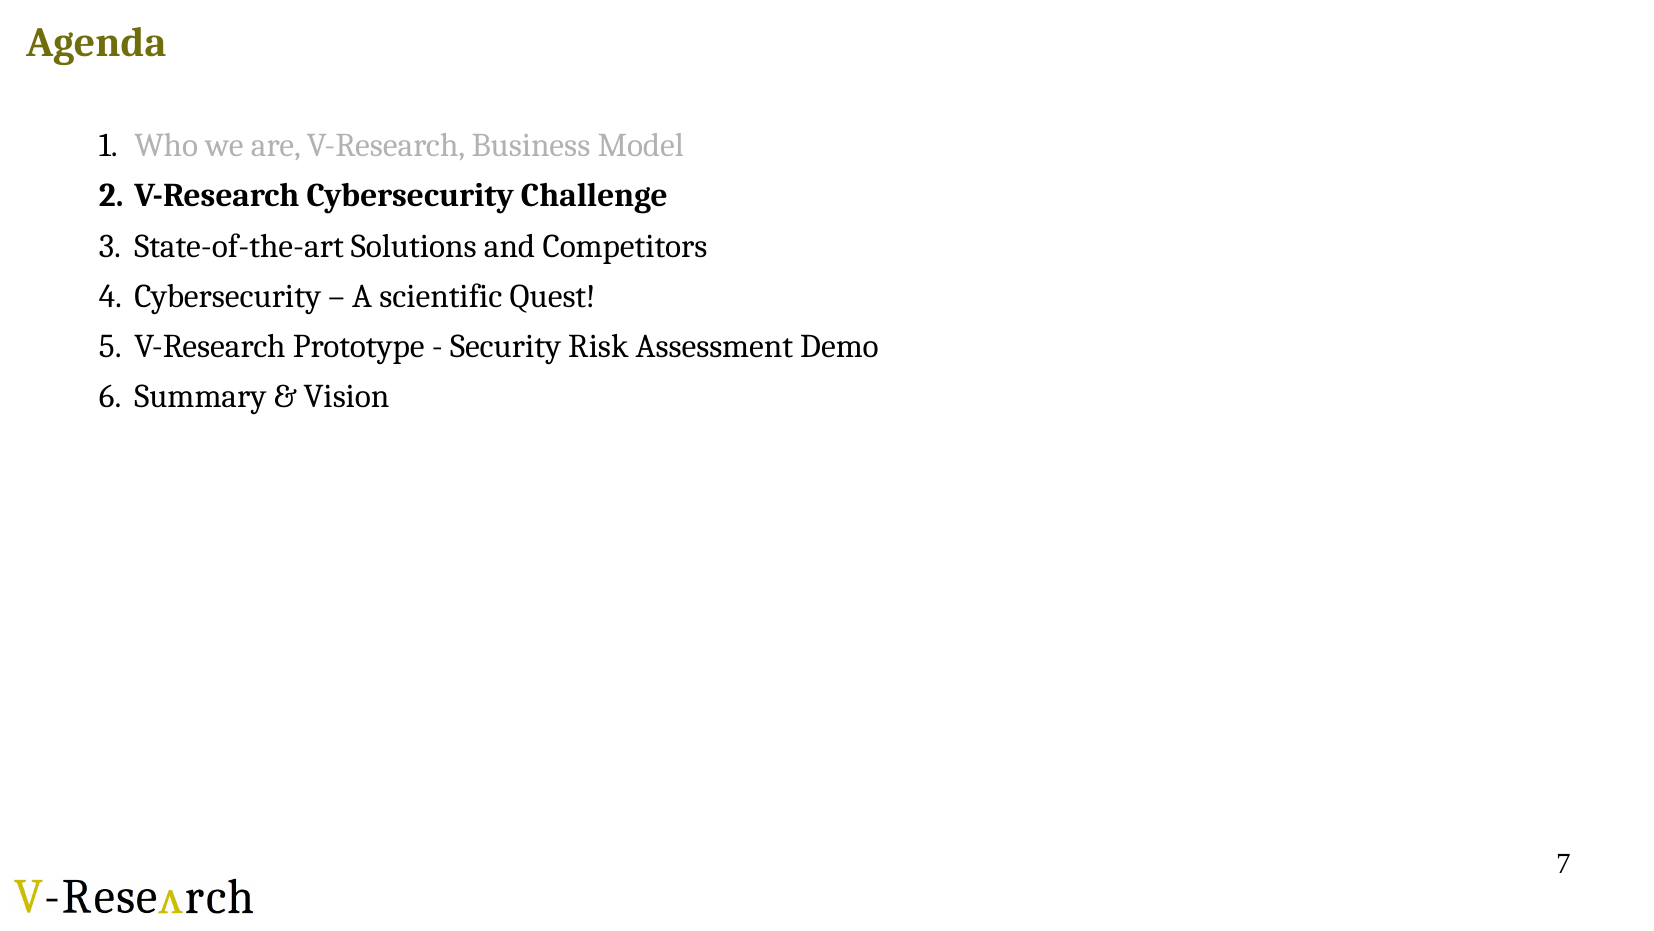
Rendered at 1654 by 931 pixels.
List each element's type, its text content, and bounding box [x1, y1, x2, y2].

text_box Agenda [11, 11, 231, 87]
text_box Who we are, V-Research, Business Model V-Research Cybersecurity Challenge State-of-the-art Solutions and Competitors Cybersecurity – A scientific Quest! V-Research Prototype - Security Risk Assessment Demo Summary & Vision [84, 119, 1381, 834]
picture [11, 876, 256, 916]
